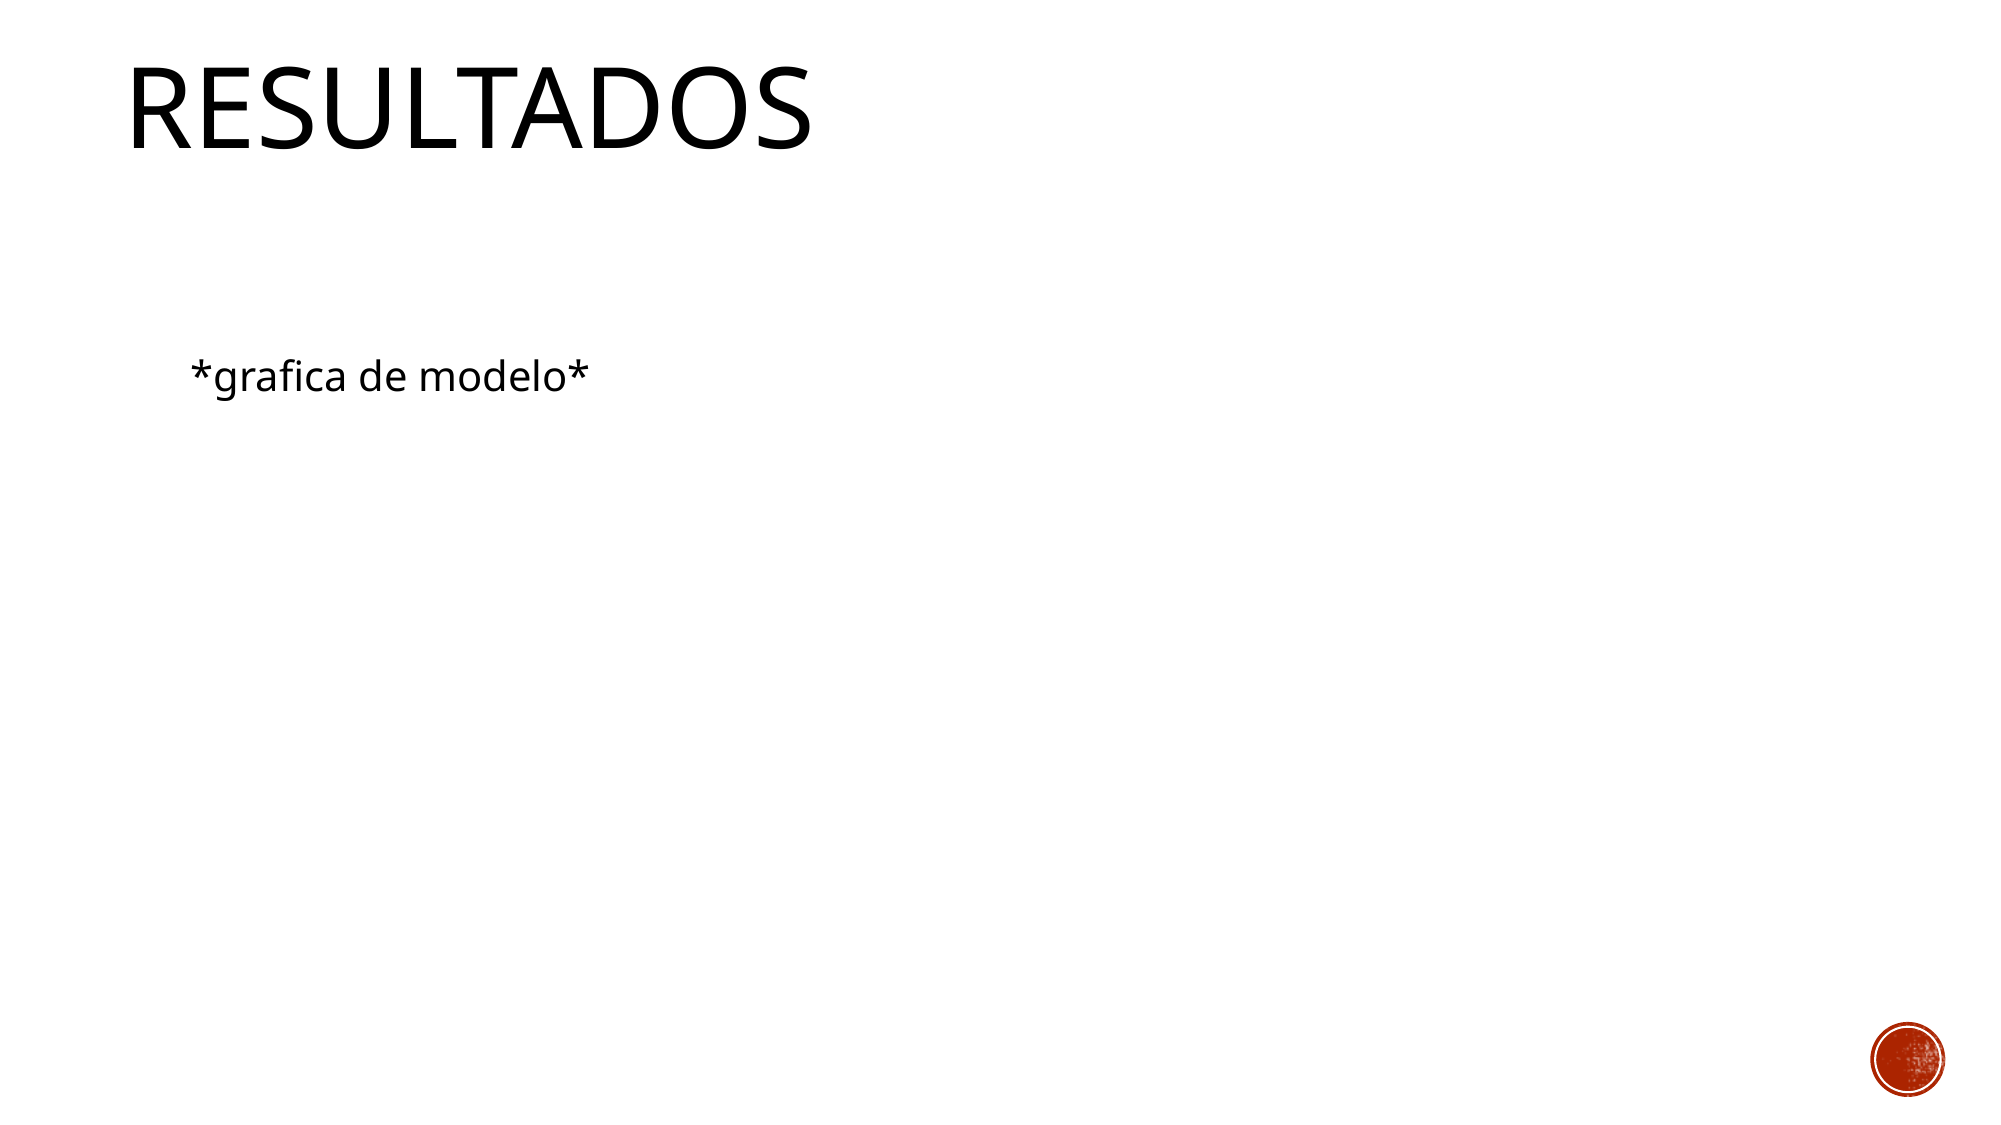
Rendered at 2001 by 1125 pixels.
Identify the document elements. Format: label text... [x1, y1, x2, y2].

list *grafica de modelo* [175, 348, 1826, 1013]
title Resultados [109, 40, 1760, 185]
